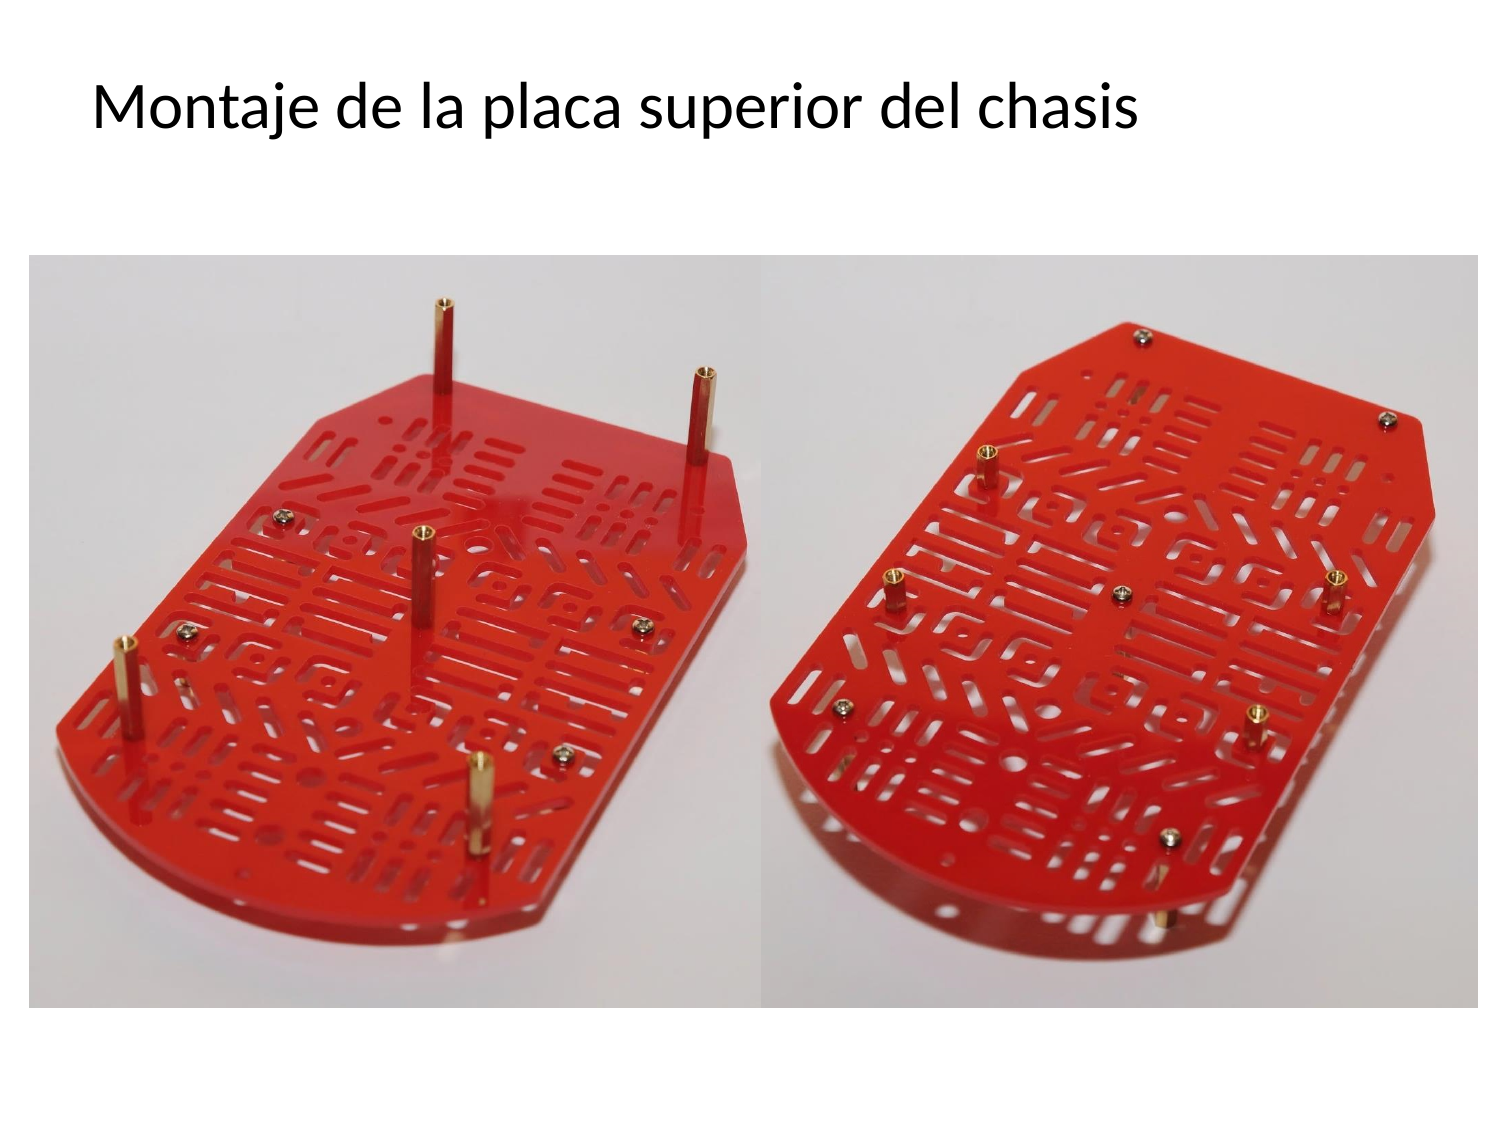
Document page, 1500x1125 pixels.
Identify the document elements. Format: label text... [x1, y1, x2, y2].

picture [29, 255, 1478, 1008]
list Montaje de la placa superior del chasis [76, 54, 1427, 161]
